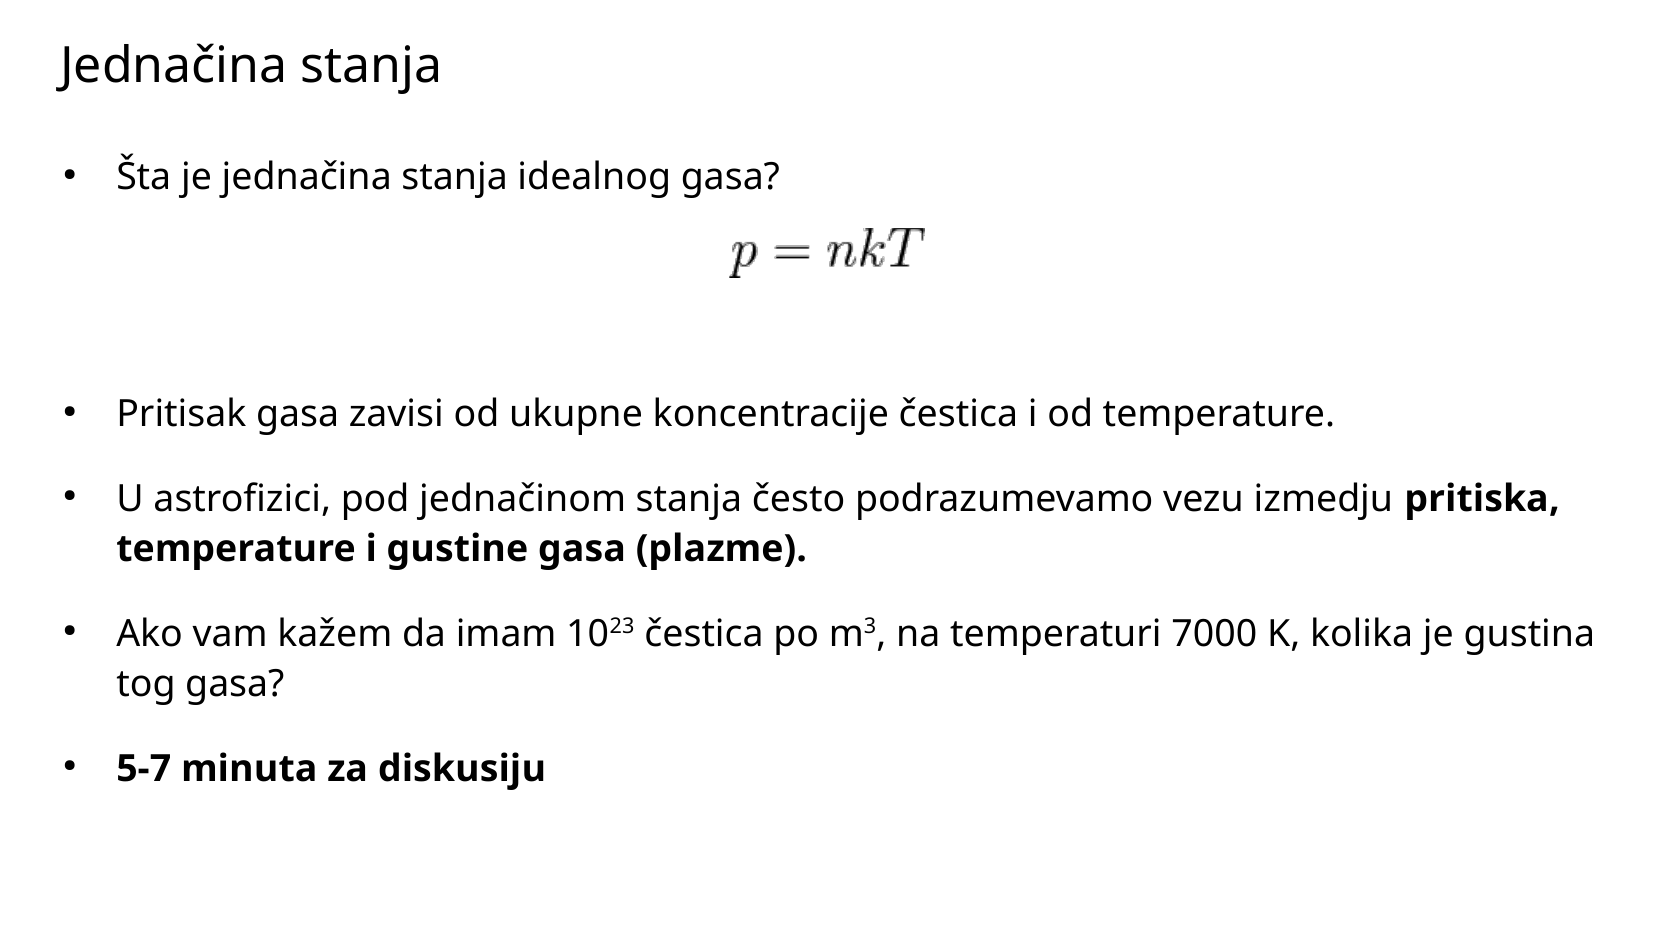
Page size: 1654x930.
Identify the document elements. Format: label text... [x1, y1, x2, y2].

list Šta je jednačina stanja idealnog gasa? Pritisak gasa zavisi od ukupne koncentracije čestica i od temperature. U astrofizici, pod jednačinom stanja često podrazumevamo vezu izmedju pritiska, temperature i gustine gasa (plazme). Ako vam kažem da imam 1023 čestica po m3, na temperaturi 7000 K, kolika je gustina tog gasa? 5-7 minuta za diskusiju [45, 149, 1635, 880]
title Jednačina stanja [59, 13, 1648, 113]
picture [728, 228, 925, 278]
